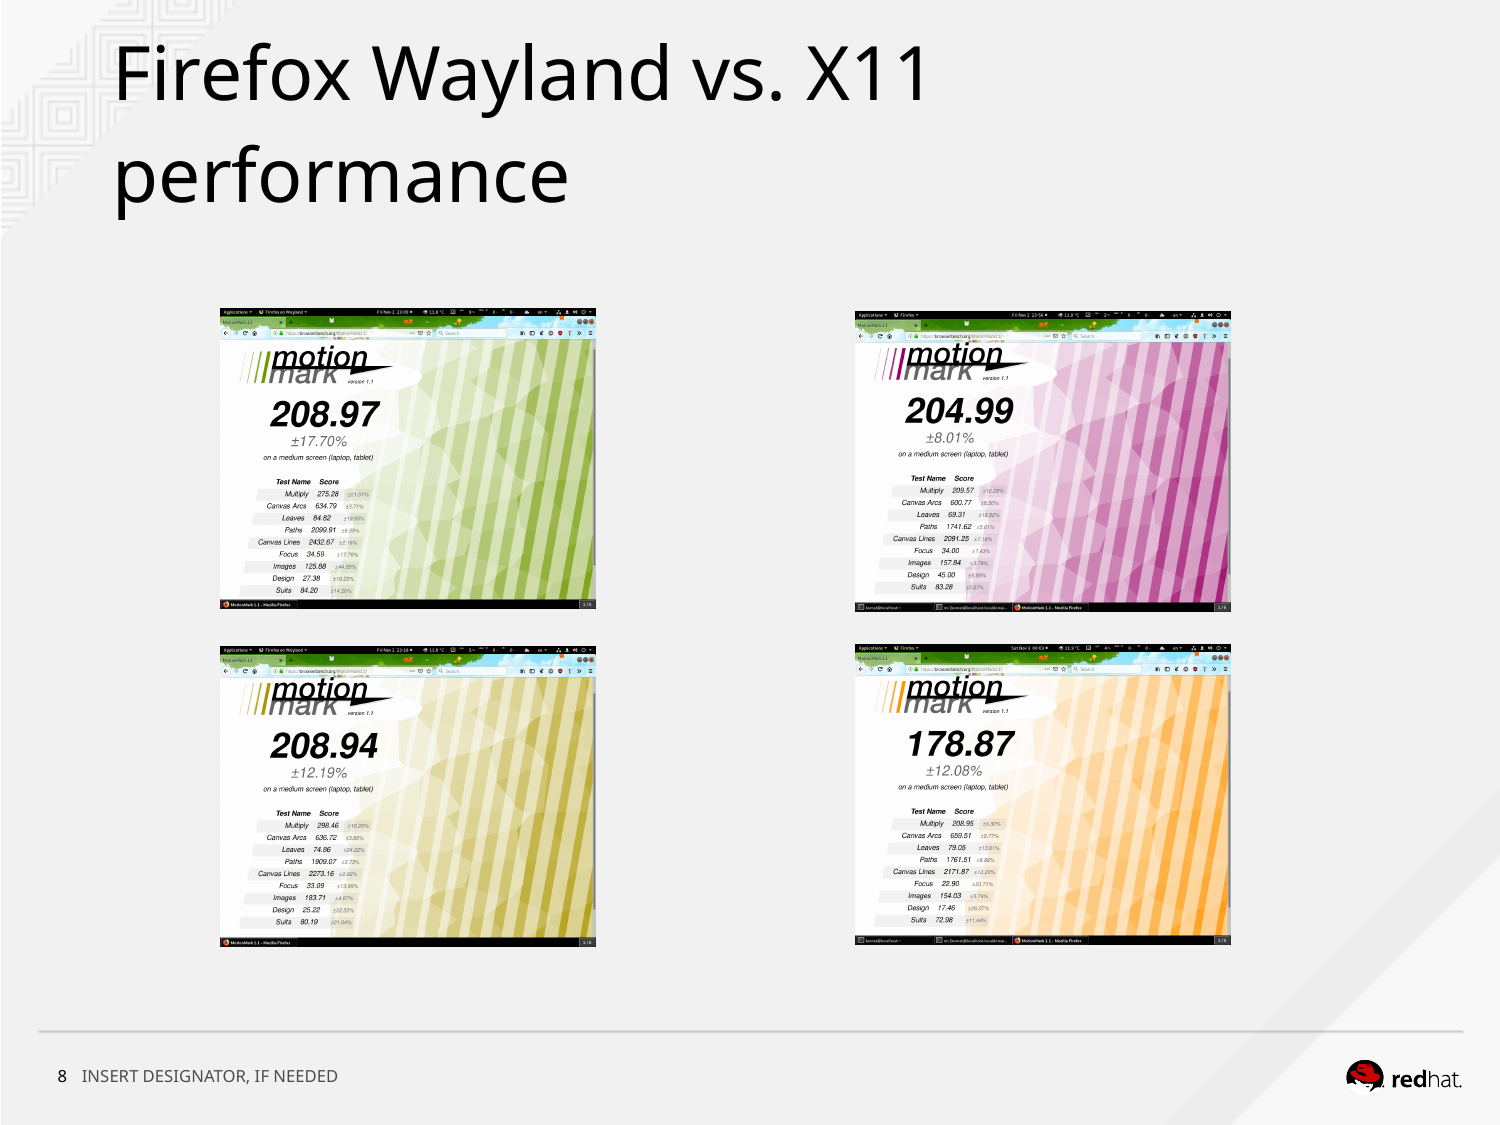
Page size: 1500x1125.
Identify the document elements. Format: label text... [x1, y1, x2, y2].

picture [0, 0, 1500, 1125]
title Firefox Wayland vs. X11 performance [112, 0, 1388, 225]
